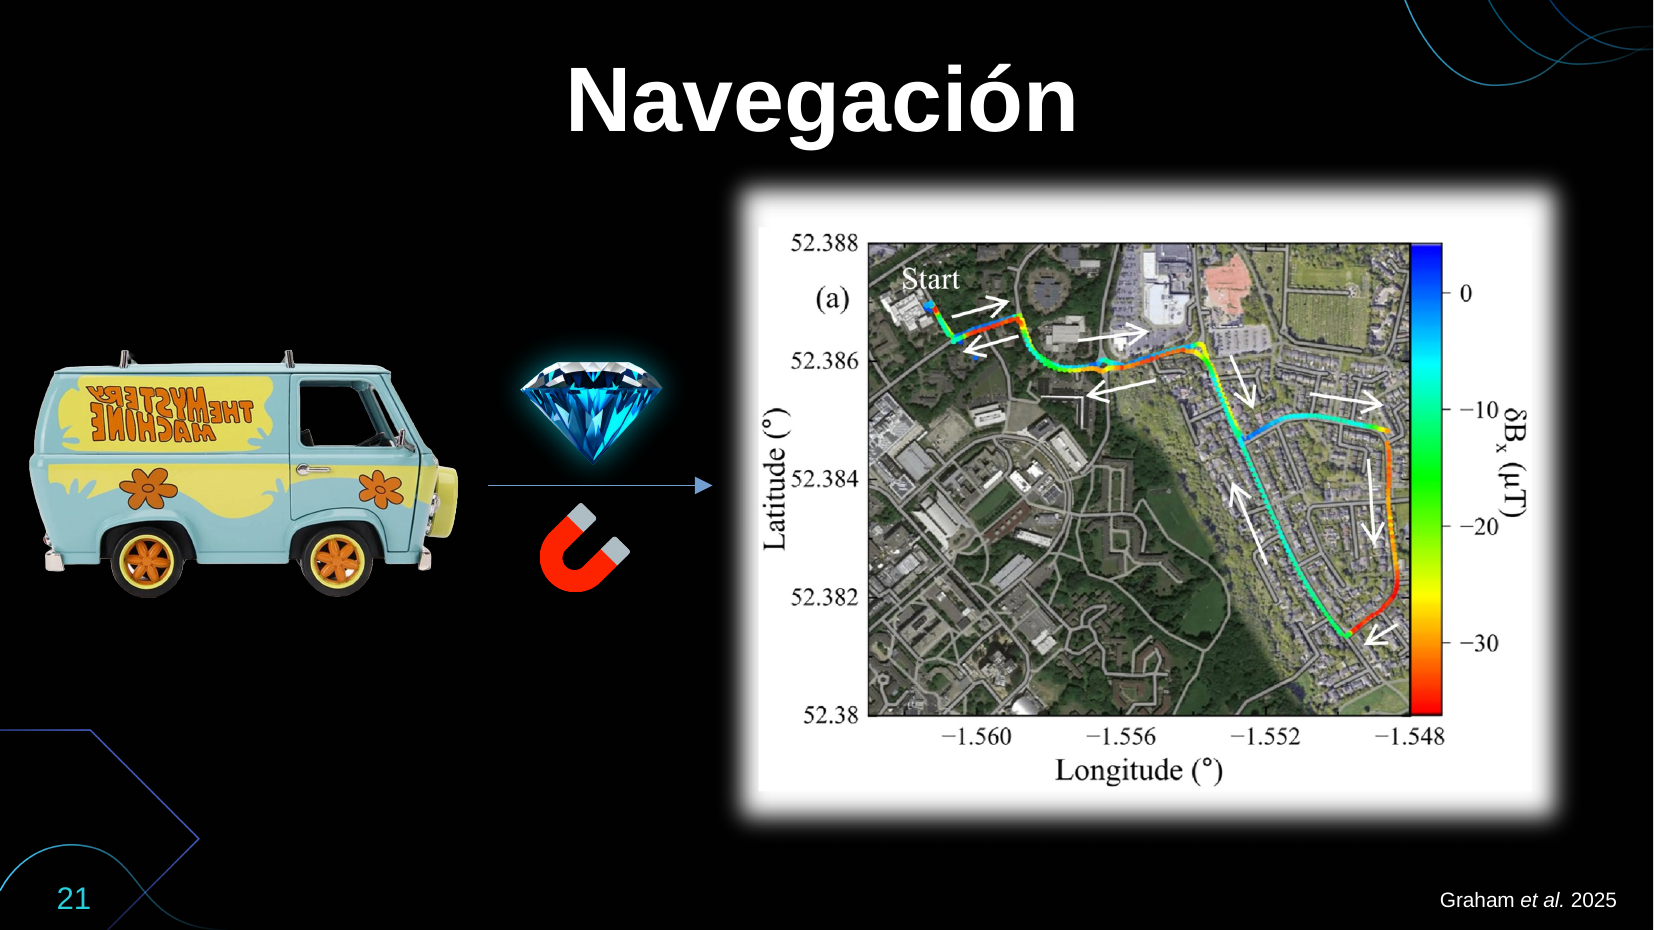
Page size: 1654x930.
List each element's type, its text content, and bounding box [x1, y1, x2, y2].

text_box Navegación [551, 40, 1102, 159]
text_box Graham et al. 2025 [1425, 881, 1633, 920]
picture [0, 0, 1654, 930]
text_box <number> [42, 873, 215, 930]
